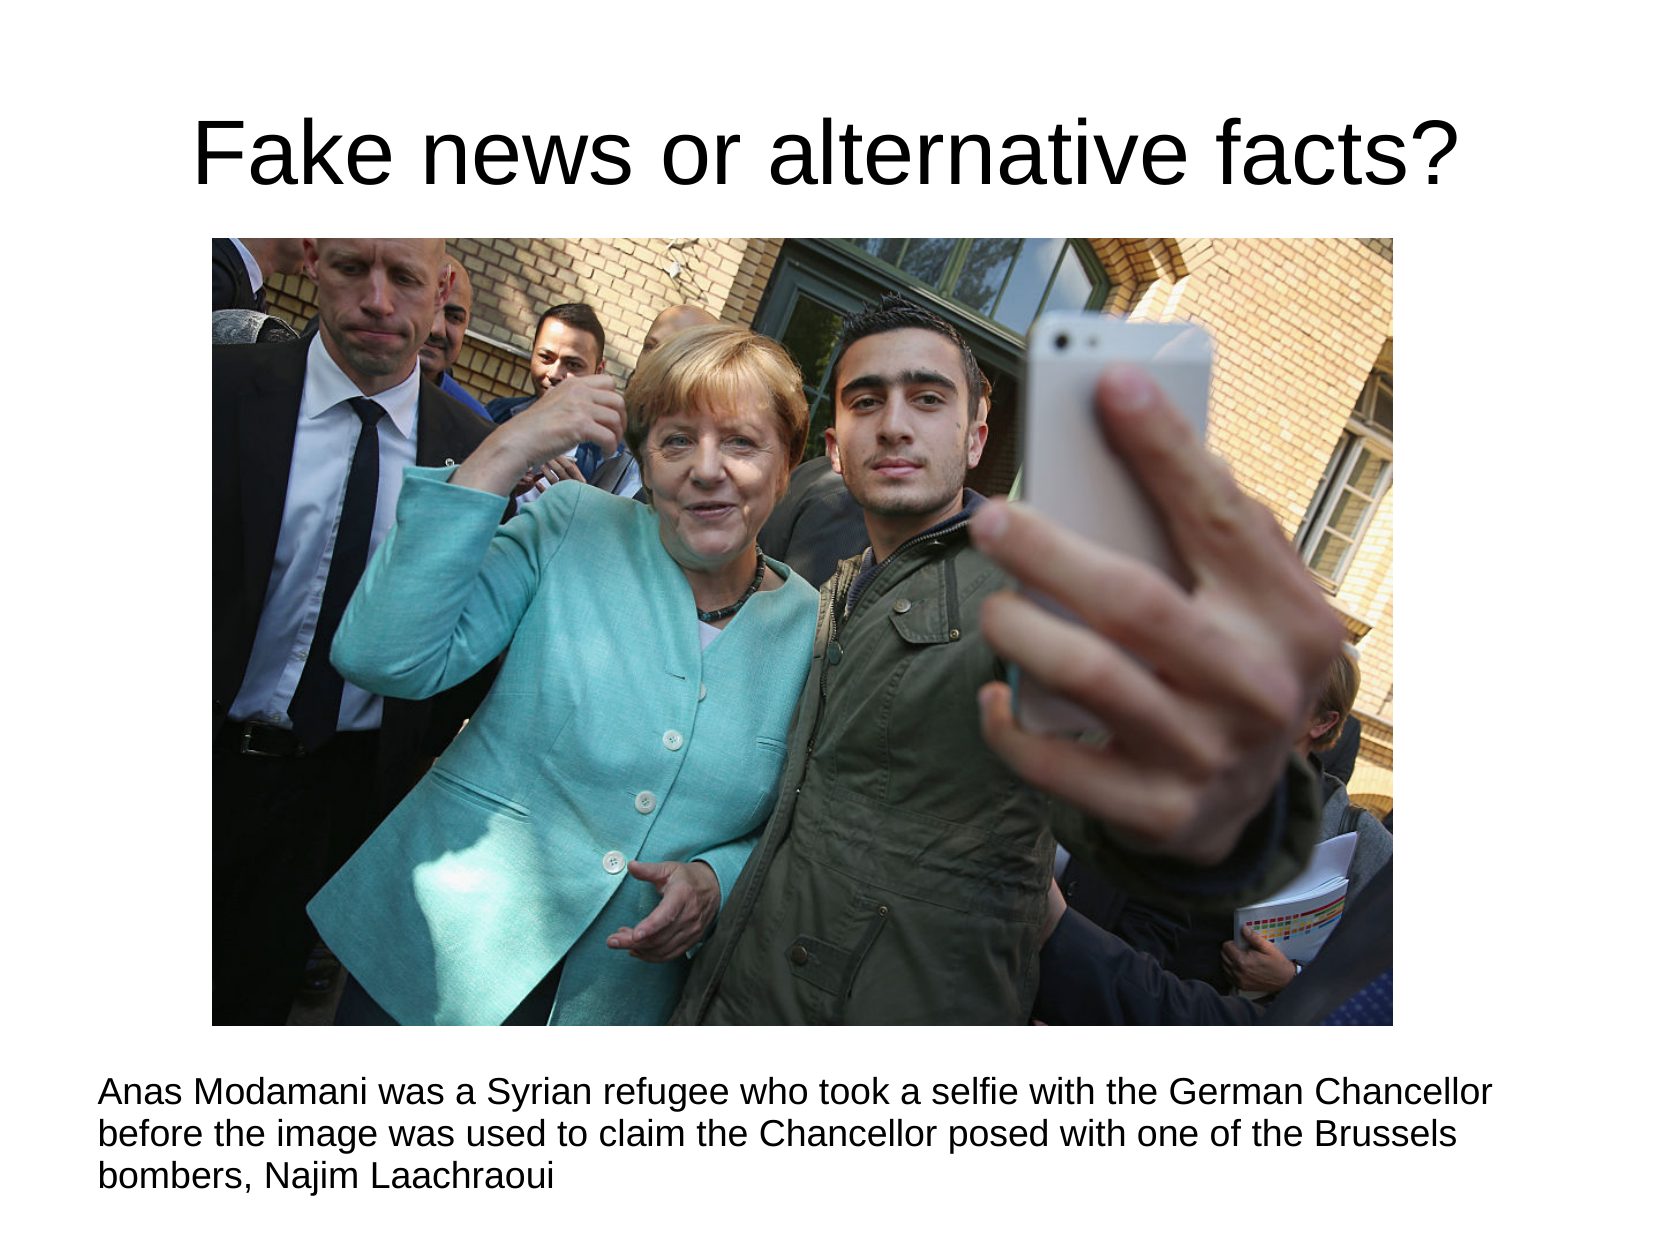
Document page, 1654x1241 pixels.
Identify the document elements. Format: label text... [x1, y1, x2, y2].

title Fake news or alternative facts? [82, 49, 1571, 257]
picture [212, 238, 1393, 1026]
text_box Anas Modamani was a Syrian refugee who took a selfie with the German Chancellor before the image was used to claim the Chancellor posed with one of the Brussels bombers, Najim Laachraoui [82, 1062, 1607, 1241]
